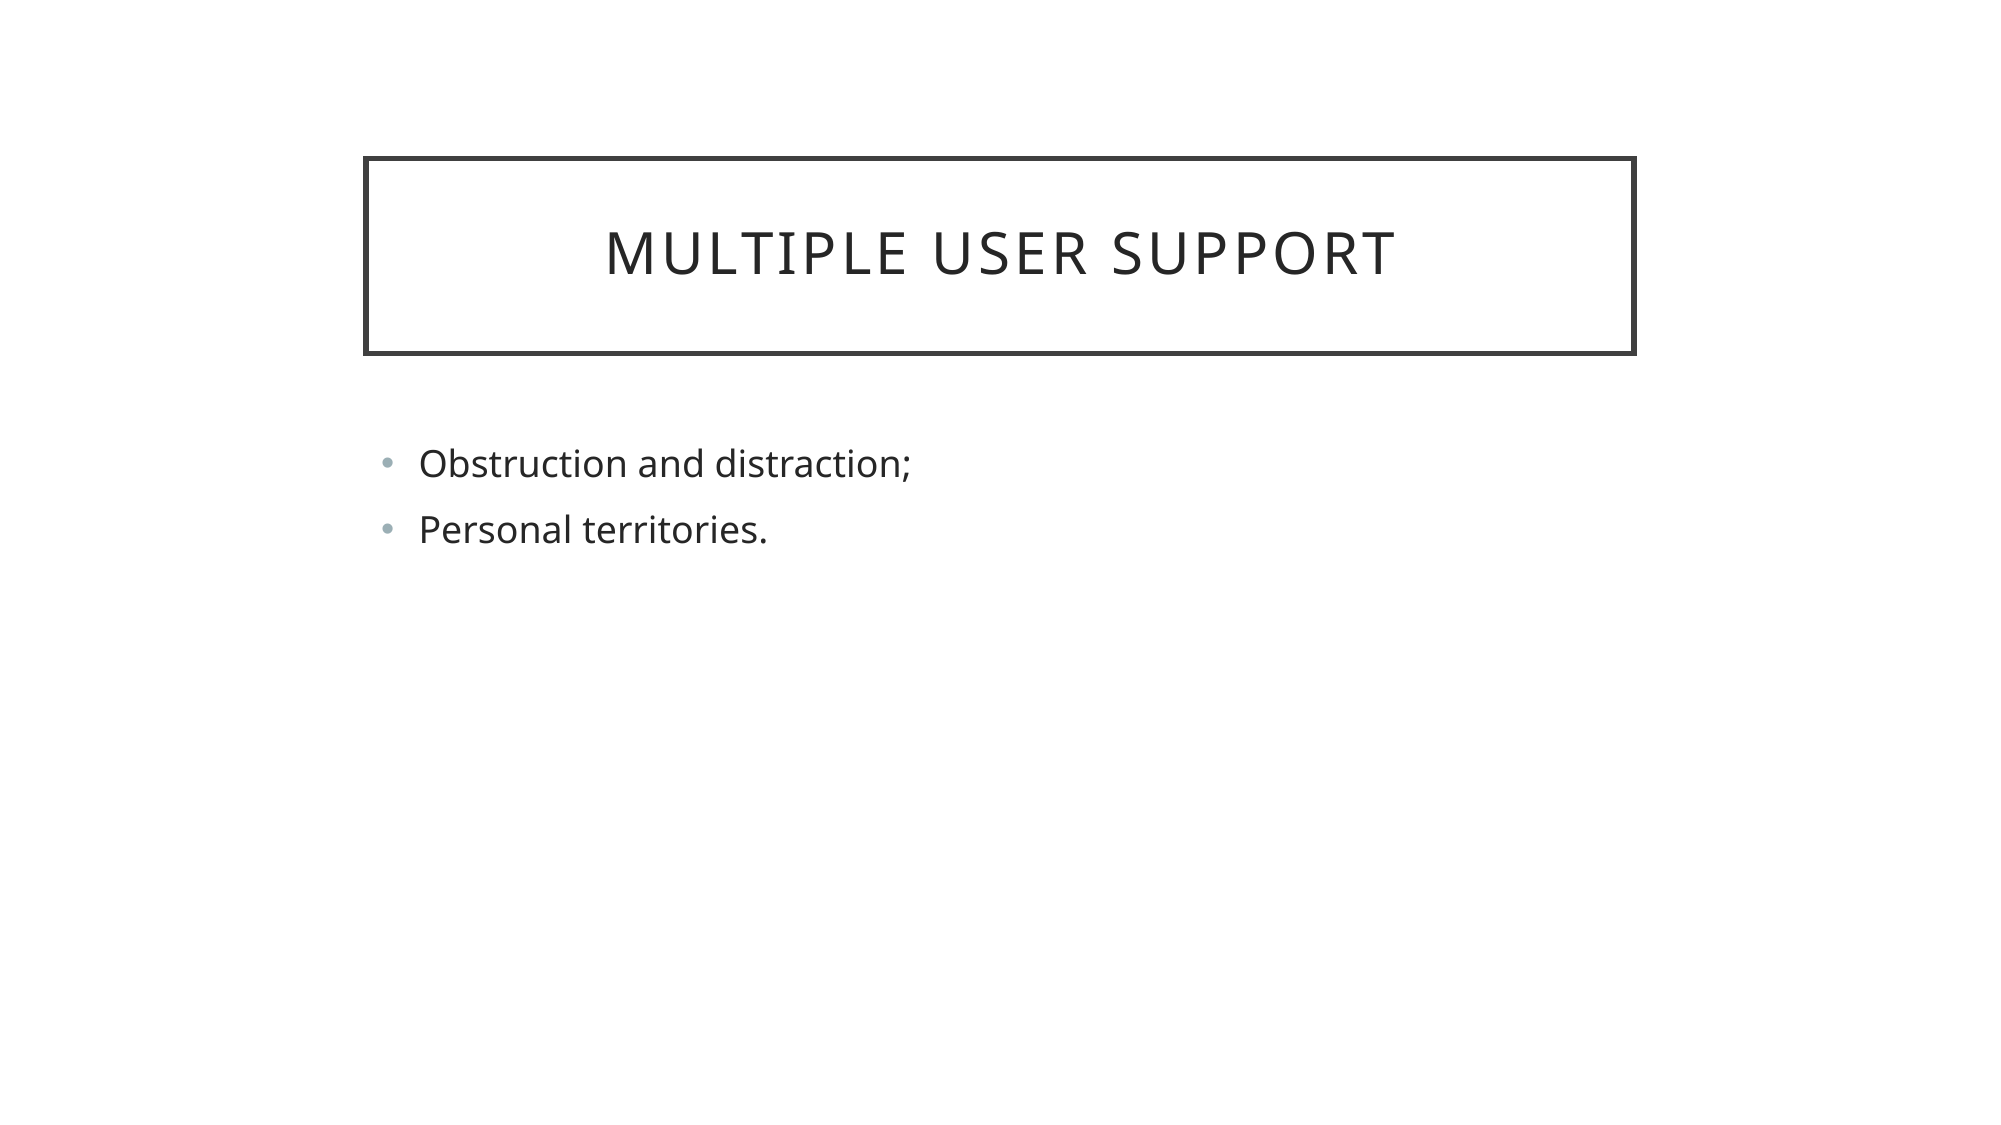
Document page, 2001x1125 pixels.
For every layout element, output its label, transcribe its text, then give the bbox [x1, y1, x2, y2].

list Obstruction and distraction; Personal territories. [366, 432, 1634, 942]
title Multiple user support [366, 158, 1634, 354]
